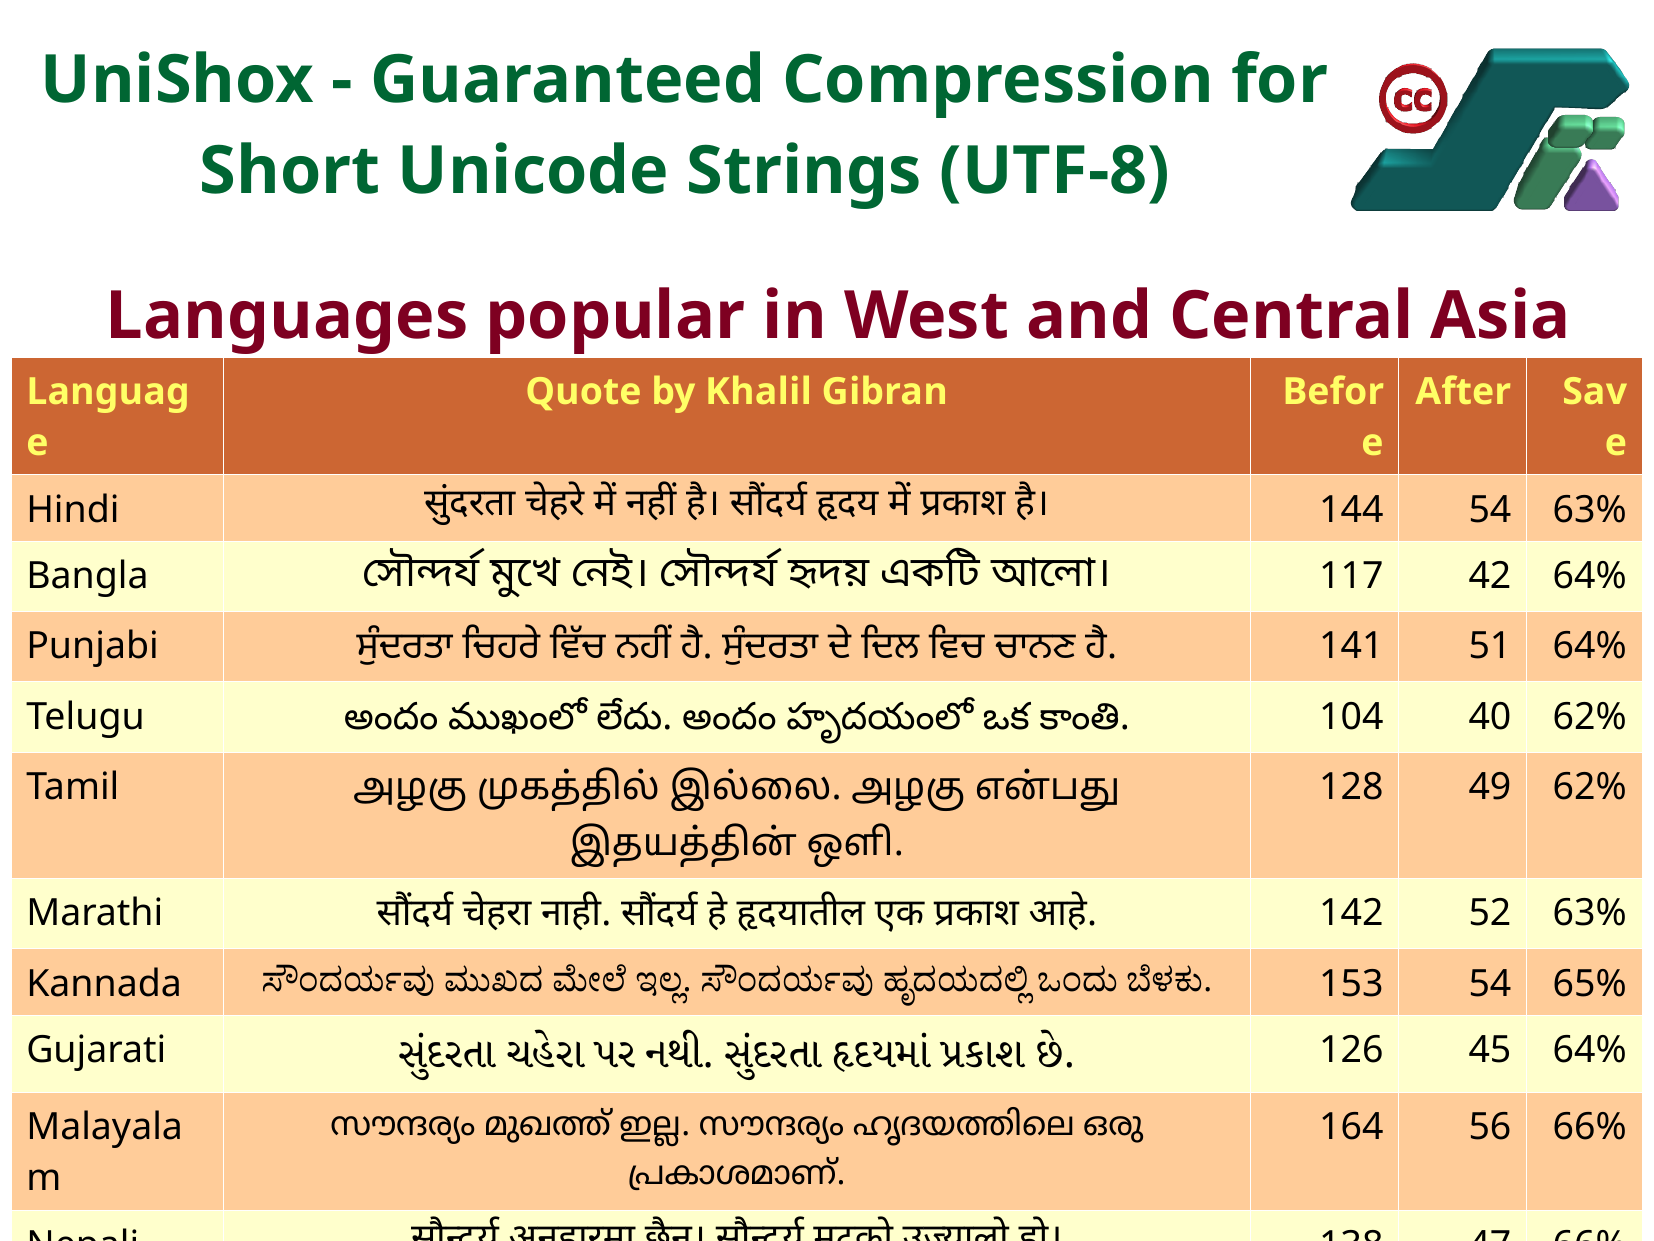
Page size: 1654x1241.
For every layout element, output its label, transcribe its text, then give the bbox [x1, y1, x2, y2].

table_cell 56 [1399, 1093, 1526, 1210]
table_cell Bangla [12, 542, 223, 611]
table_cell 63% [1527, 475, 1642, 541]
table_cell 142 [1251, 879, 1398, 948]
table_cell സൗന്ദര്യം മുഖത്ത് ഇല്ല. സൗന്ദര്യം ഹൃദയത്തിലെ ഒരു പ്രകാശമാണ്. [224, 1093, 1250, 1210]
table_cell 52 [1399, 879, 1526, 948]
text_box Languages popular in West and Central Asia [59, 260, 1619, 367]
table_cell 153 [1251, 949, 1398, 1015]
table_cell 64% [1527, 612, 1642, 681]
table_cell Hindi [12, 475, 223, 541]
table_cell 49 [1399, 753, 1526, 878]
table_cell Kannada [12, 949, 223, 1015]
table_cell 63% [1527, 879, 1642, 948]
table_cell 138 [1368, 1233, 1377, 1241]
table_cell 40 [1399, 682, 1526, 752]
table_cell 66% [1527, 1211, 1642, 1241]
table_cell सुंदरता चेहरे में नहीं है। सौंदर्य हृदय में प्रकाश है। [224, 475, 1250, 541]
table_cell அழகு முகத்தில் இல்லை. அழகு என்பது இதயத்தின் ஒளி. [224, 753, 1250, 878]
table_cell 144 [1251, 475, 1398, 541]
table_cell Marathi [12, 879, 223, 948]
table_cell 64% [1527, 1016, 1642, 1092]
table_cell 51 [1399, 612, 1526, 681]
table_header Language [12, 358, 223, 474]
table_cell Malayalam [12, 1093, 223, 1210]
table_cell 66% [1527, 1093, 1642, 1210]
table_cell 62% [1527, 682, 1642, 752]
table_cell ಸೌಂದರ್ಯವು ಮುಖದ ಮೇಲೆ ಇಲ್ಲ. ಸೌಂದರ್ಯವು ಹೃದಯದಲ್ಲಿ ಒಂದು ಬೆಳಕು. [224, 949, 1250, 1015]
table_cell 54 [1399, 475, 1526, 541]
table_cell 164 [1251, 1093, 1398, 1210]
picture [1340, 47, 1631, 213]
table_cell Nepali [12, 1211, 223, 1241]
table_cell 64% [1527, 542, 1642, 611]
table_cell 47 [1399, 1211, 1526, 1241]
table_cell ਸੁੰਦਰਤਾ ਚਿਹਰੇ ਵਿੱਚ ਨਹੀਂ ਹੈ. ਸੁੰਦਰਤਾ ਦੇ ਦਿਲ ਵਿਚ ਚਾਨਣ ਹੈ. [224, 612, 1250, 681]
table_cell 62% [1527, 753, 1642, 878]
table_cell Gujarati [12, 1016, 223, 1092]
table_cell সৌন্দর্য মুখে নেই। সৌন্দর্য হৃদয় একটি আলো। [224, 542, 1250, 611]
table_cell सौन्दर्य अनुहारमा छैन। सौन्दर्य मुटुको उज्यालो हो। [224, 1211, 1250, 1241]
table_header Before [1251, 367, 1398, 474]
table_cell सौंदर्य चेहरा नाही. सौंदर्य हे हृदयातील एक प्रकाश आहे. [224, 879, 1250, 948]
table_cell అందం ముఖంలో లేదు. అందం హృదయంలో ఒక కాంతి. [224, 682, 1250, 752]
table_cell 138 [1251, 1211, 1398, 1241]
table_header Save [1527, 358, 1642, 474]
table_cell સુંદરતા ચહેરા પર નથી. સુંદરતા હૃદયમાં પ્રકાશ છે. [224, 1016, 1250, 1092]
table_cell Telugu [12, 682, 223, 752]
table_cell 65% [1527, 949, 1642, 1015]
table_cell Punjabi [12, 612, 223, 681]
table_cell 141 [1251, 612, 1398, 681]
table_cell 104 [1251, 682, 1398, 752]
table_cell 45 [1399, 1016, 1526, 1092]
table_cell 117 [1251, 542, 1398, 611]
table_cell 54 [1399, 949, 1526, 1015]
text_box UniShox - Guaranteed Compression for Short Unicode Strings (UTF-8) [23, 23, 1347, 237]
table_cell 128 [1251, 753, 1398, 878]
table_cell 42 [1399, 542, 1526, 611]
table_header After [1399, 367, 1526, 474]
table_header Quote by Khalil Gibran [224, 367, 1250, 474]
table_cell 126 [1251, 1016, 1398, 1092]
table_cell Tamil [12, 753, 223, 878]
